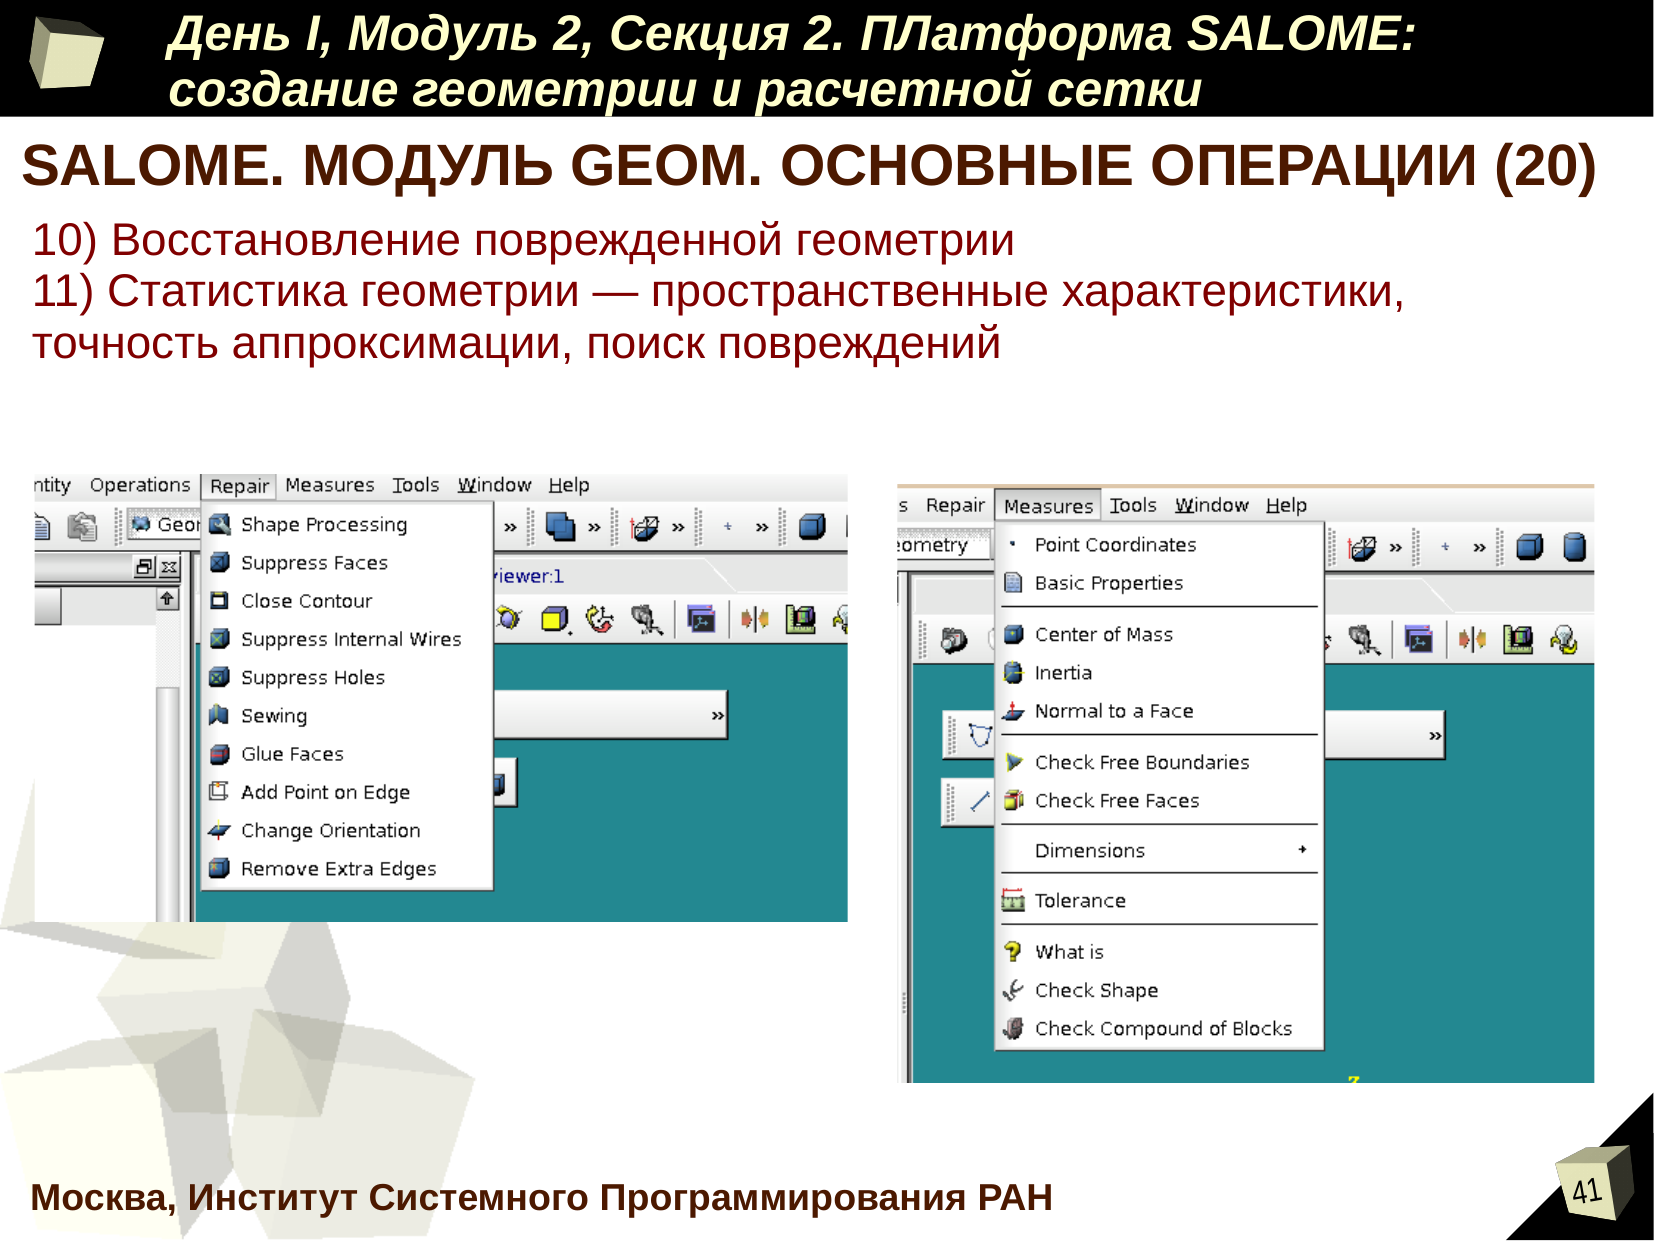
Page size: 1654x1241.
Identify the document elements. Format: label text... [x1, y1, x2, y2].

text_box SALOME. МОДУЛЬ GEOM. ОСНОВНЫЕ ОПЕРАЦИИ (20) [6, 124, 1654, 205]
picture [0, 474, 848, 1241]
text_box 10) Восстановление поврежденной геометрии 11) Статистика геометрии — пространственные характеристики, точность аппроксимации, поиск повреждений [17, 206, 1536, 376]
picture [897, 484, 1595, 1083]
picture [464, 1193, 472, 1198]
